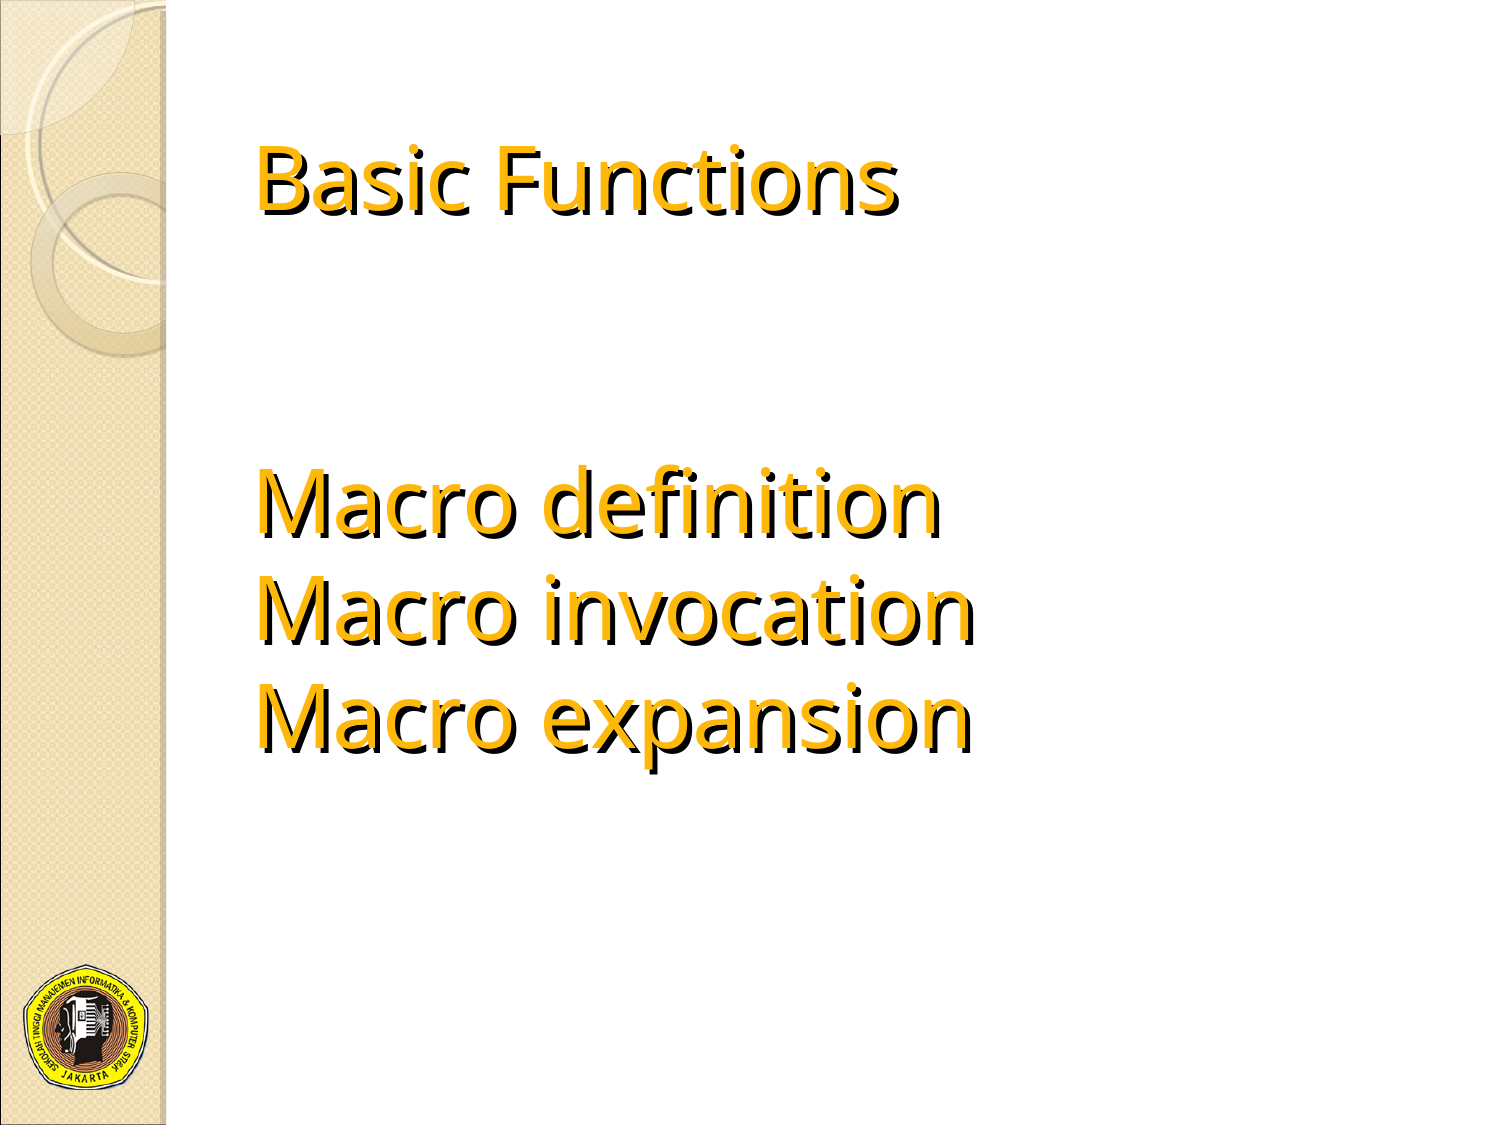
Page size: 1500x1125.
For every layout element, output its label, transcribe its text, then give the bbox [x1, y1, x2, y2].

picture [0, 10, 166, 1125]
text_box Basic Functions Macro definition Macro invocation Macro expansion [236, 113, 1441, 774]
picture [136, 0, 166, 4]
